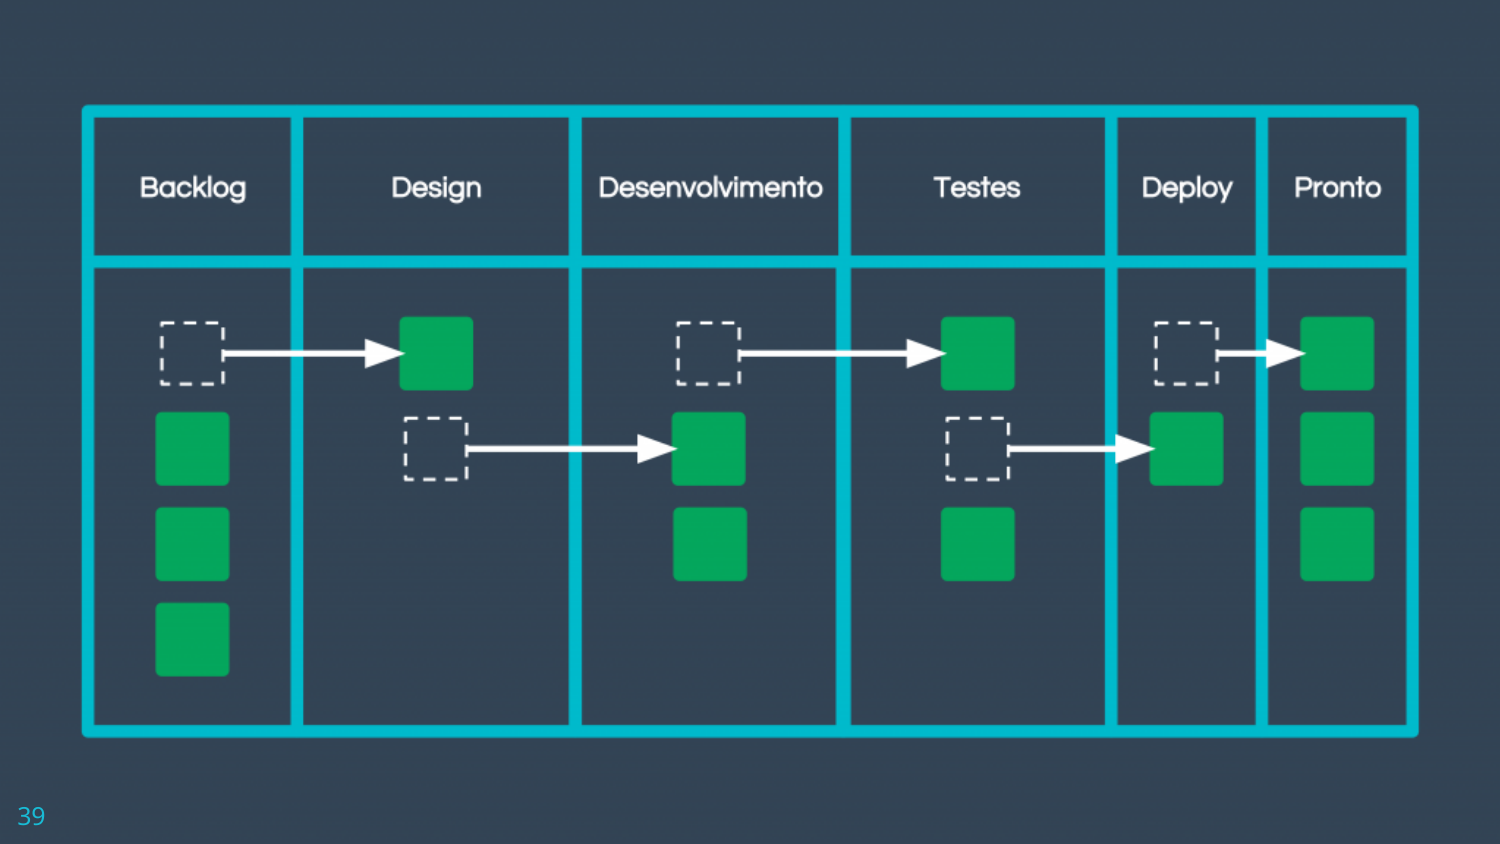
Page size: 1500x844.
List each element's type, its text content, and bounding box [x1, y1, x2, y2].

text_box 39 [2, 785, 93, 844]
picture [0, 0, 1500, 844]
